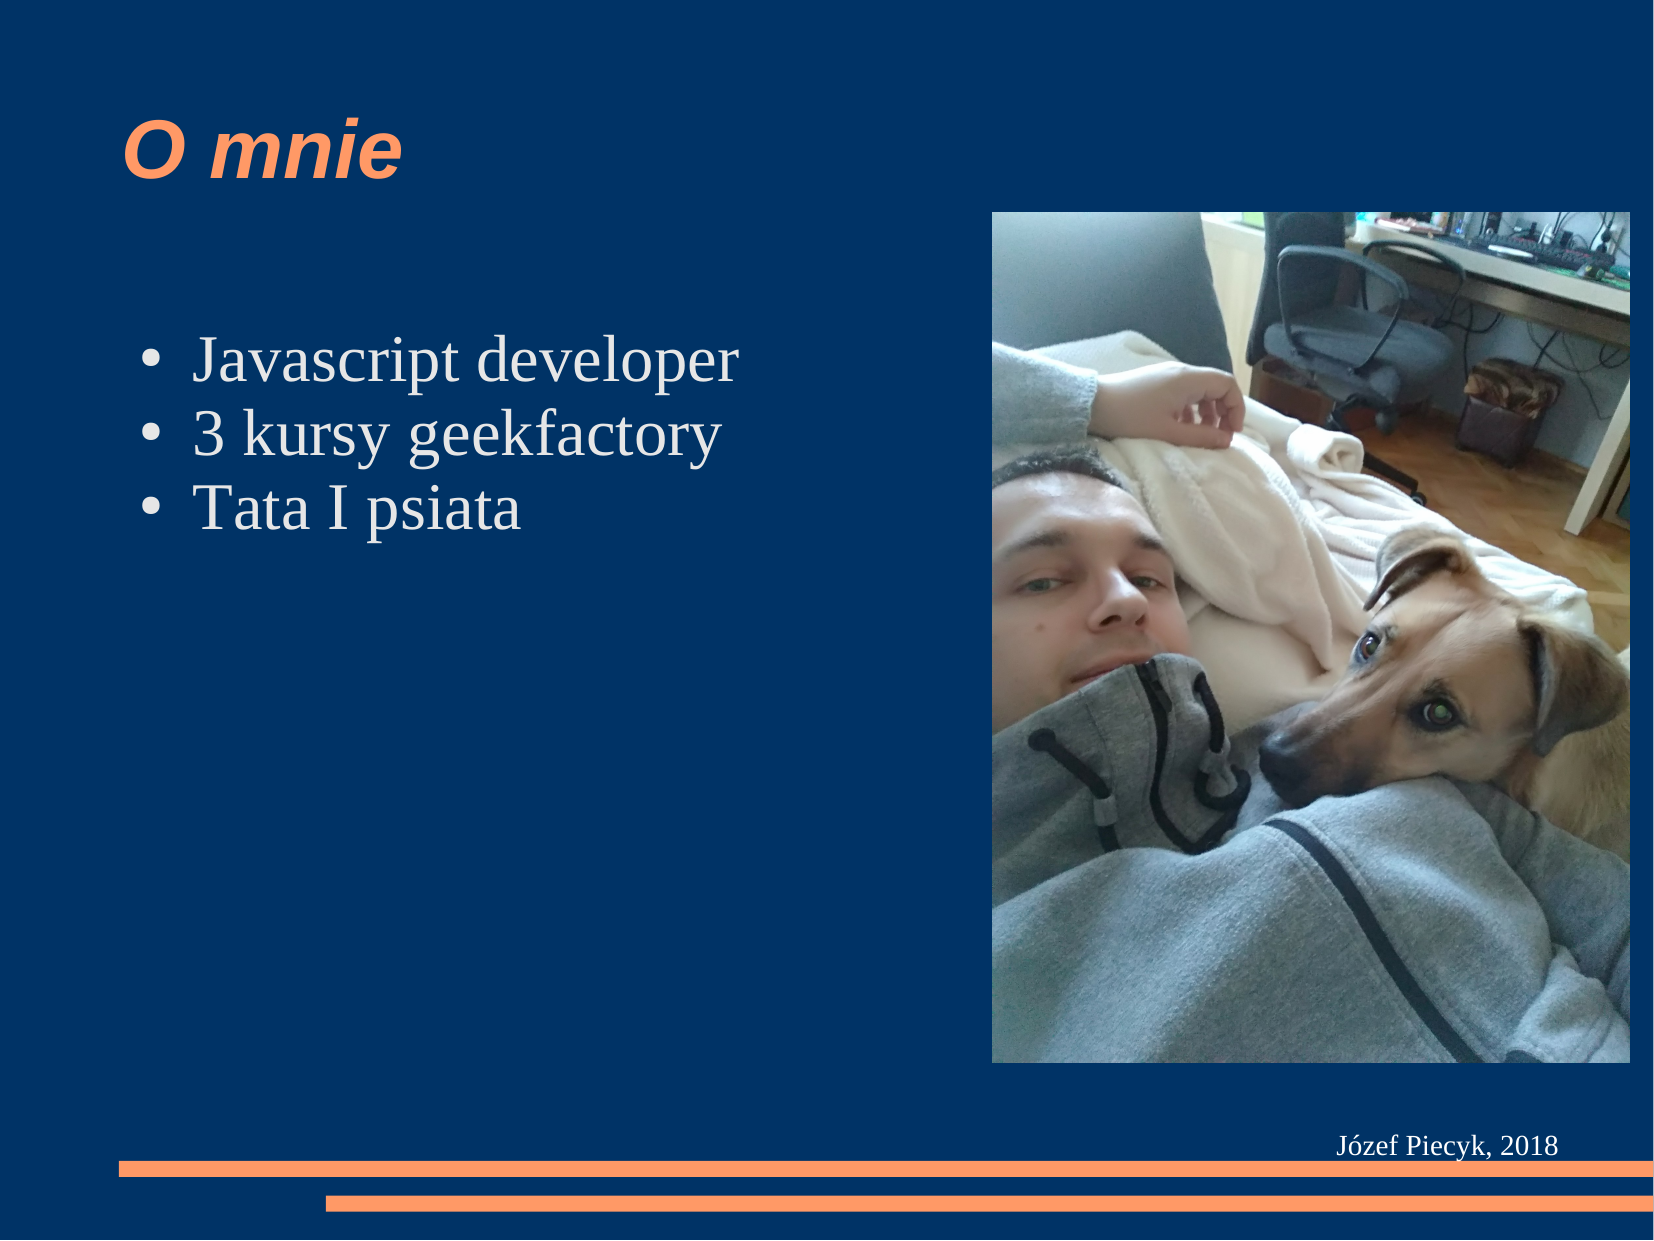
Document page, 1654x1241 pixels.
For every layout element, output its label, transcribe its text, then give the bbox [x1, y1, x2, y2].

picture [992, 212, 1630, 1063]
list Javascript developer 3 kursy geekfactory Tata I psiata [121, 322, 1052, 1132]
title O mnie [121, 46, 1534, 254]
